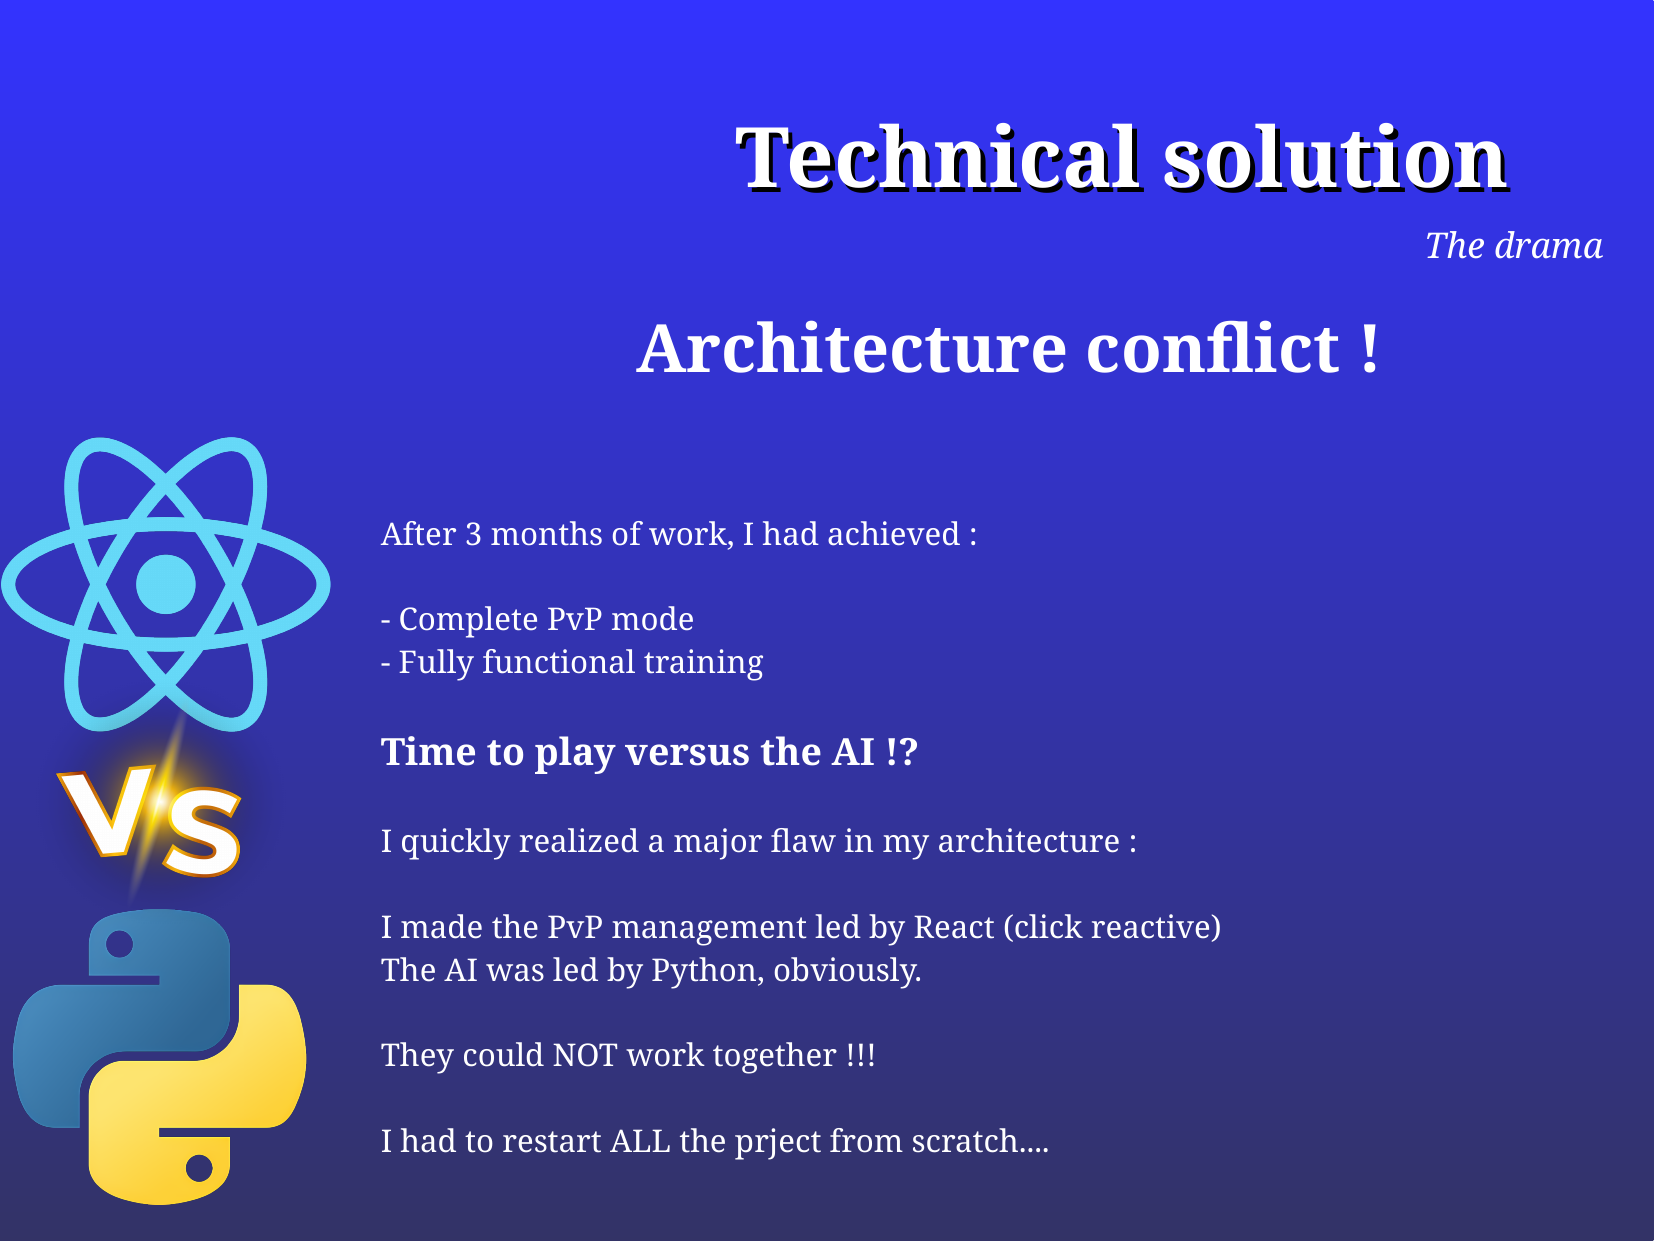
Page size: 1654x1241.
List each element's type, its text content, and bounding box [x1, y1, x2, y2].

picture [1, 436, 331, 1205]
text_box The drama [696, 177, 1654, 304]
text_box Architecture conflict ! After 3 months of work, I had achieved : - Complete PvP mode - Fully functional training Time to play versus the AI !? I quickly realized a major flaw in my architecture : I made the PvP management led by React (click reactive) The AI was led by Python, obviously. They could NOT work together !!! I had to restart ALL the prject from scratch.... [366, 293, 1654, 1029]
text_box Technical solution [720, 91, 1654, 177]
